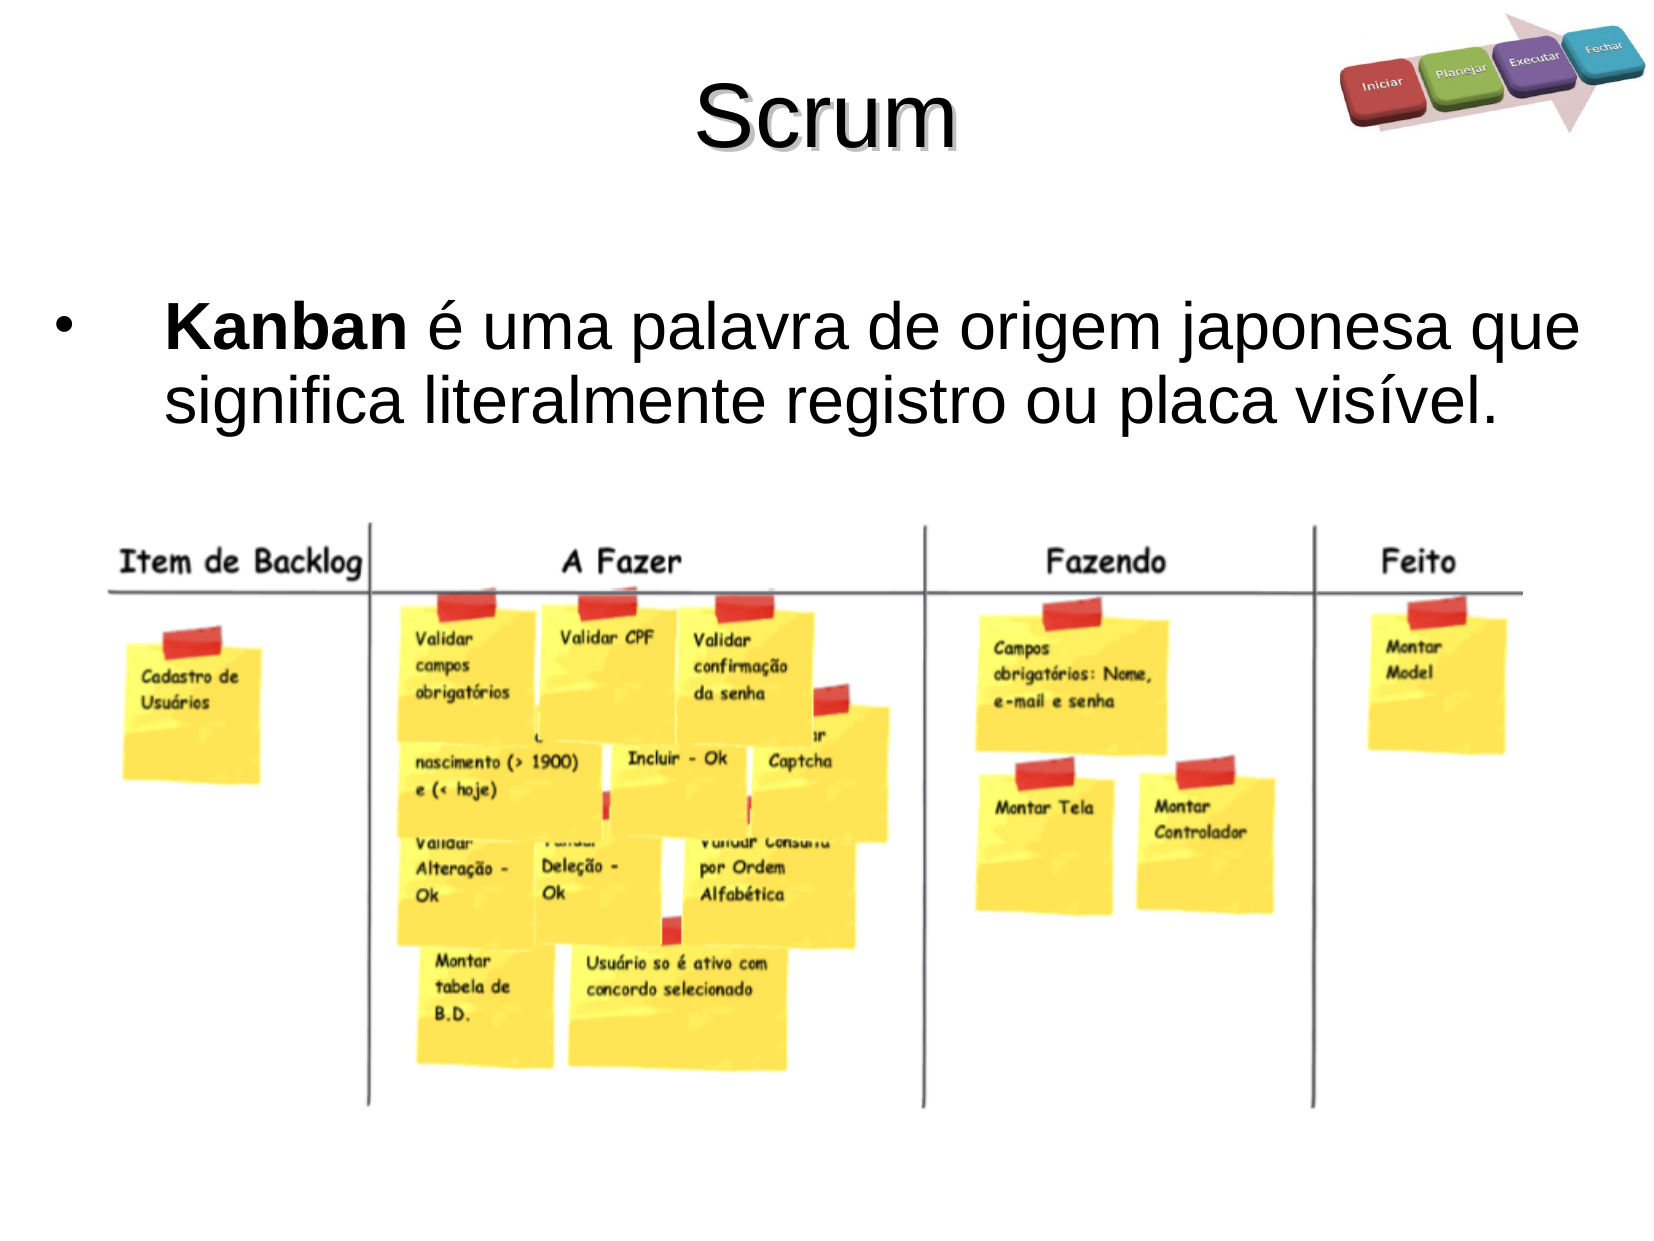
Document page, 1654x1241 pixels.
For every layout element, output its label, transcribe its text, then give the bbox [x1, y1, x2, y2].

chart [103, 518, 1523, 1117]
chart [1334, 13, 1647, 136]
text_box Kanban é uma palavra de origem japonesa que significa literalmente registro ou placa visível. [52, 250, 1601, 479]
title Scrum [82, 17, 1571, 210]
